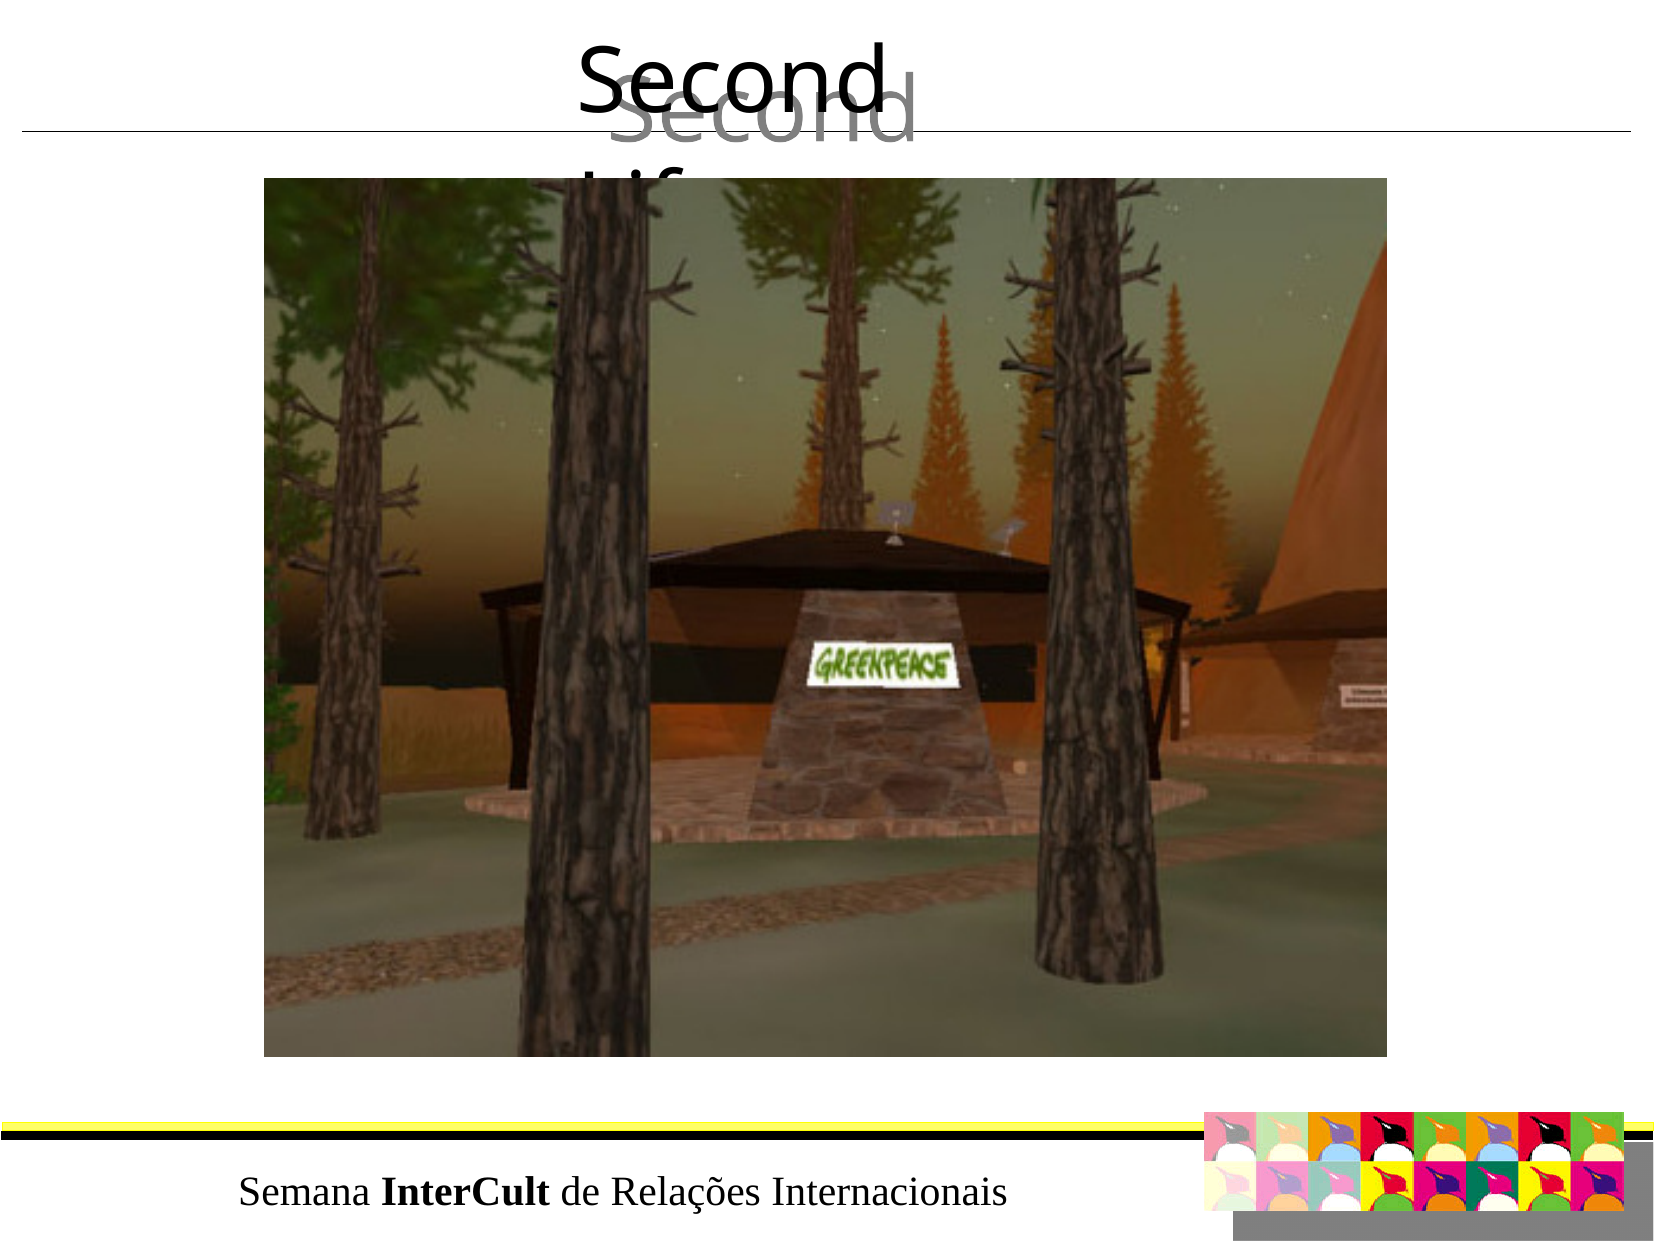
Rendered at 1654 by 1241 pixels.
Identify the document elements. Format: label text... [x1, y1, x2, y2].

text_box [1624, 1122, 1654, 1140]
chart [1204, 1112, 1624, 1211]
picture [264, 178, 1387, 1057]
text_box Second Life [576, 14, 1043, 125]
text_box [1, 1122, 1204, 1140]
text_box Semana InterCult de Relações Internacionais [238, 1168, 1009, 1217]
